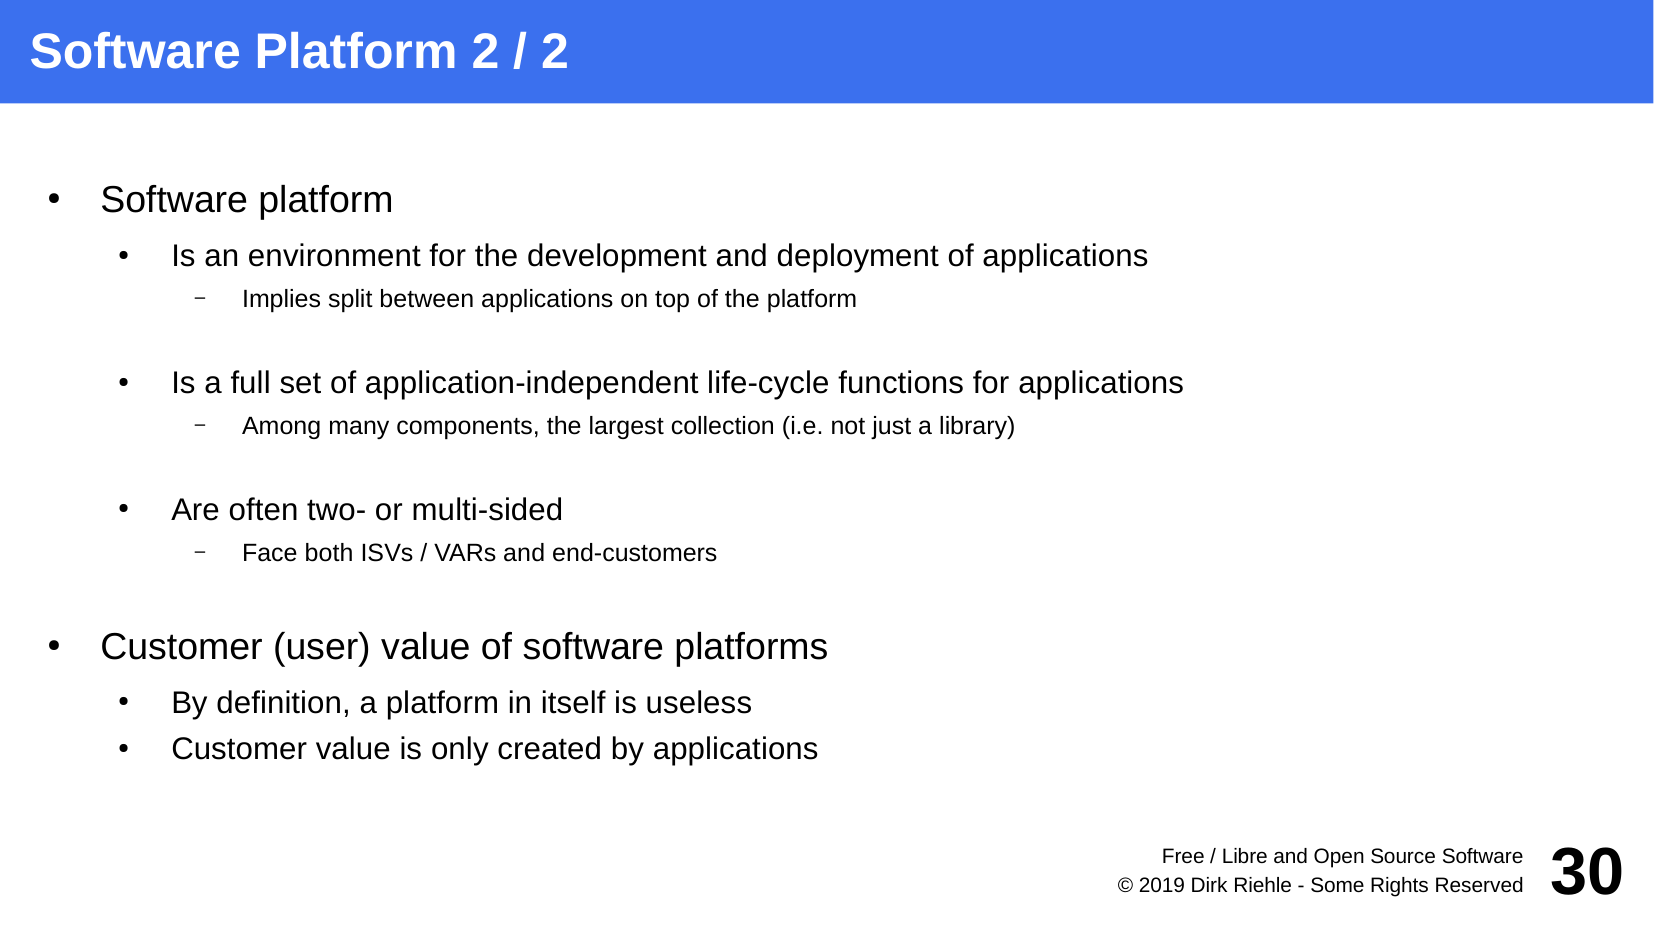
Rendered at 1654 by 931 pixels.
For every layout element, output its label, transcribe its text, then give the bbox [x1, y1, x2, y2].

title Software Platform 2 / 2 [0, 0, 1654, 104]
list Software platform Is an environment for the development and deployment of applications Implies split between applications on top of the platform Is a full set of application-independent life-cycle functions for applications Among many components, the largest collection (i.e. not just a library) Are often two- or multi-sided Face both ISVs / VARs and end-customers Customer (user) value of software platforms By definition, a platform in itself is useless Customer value is only created by applications [29, 132, 1625, 813]
